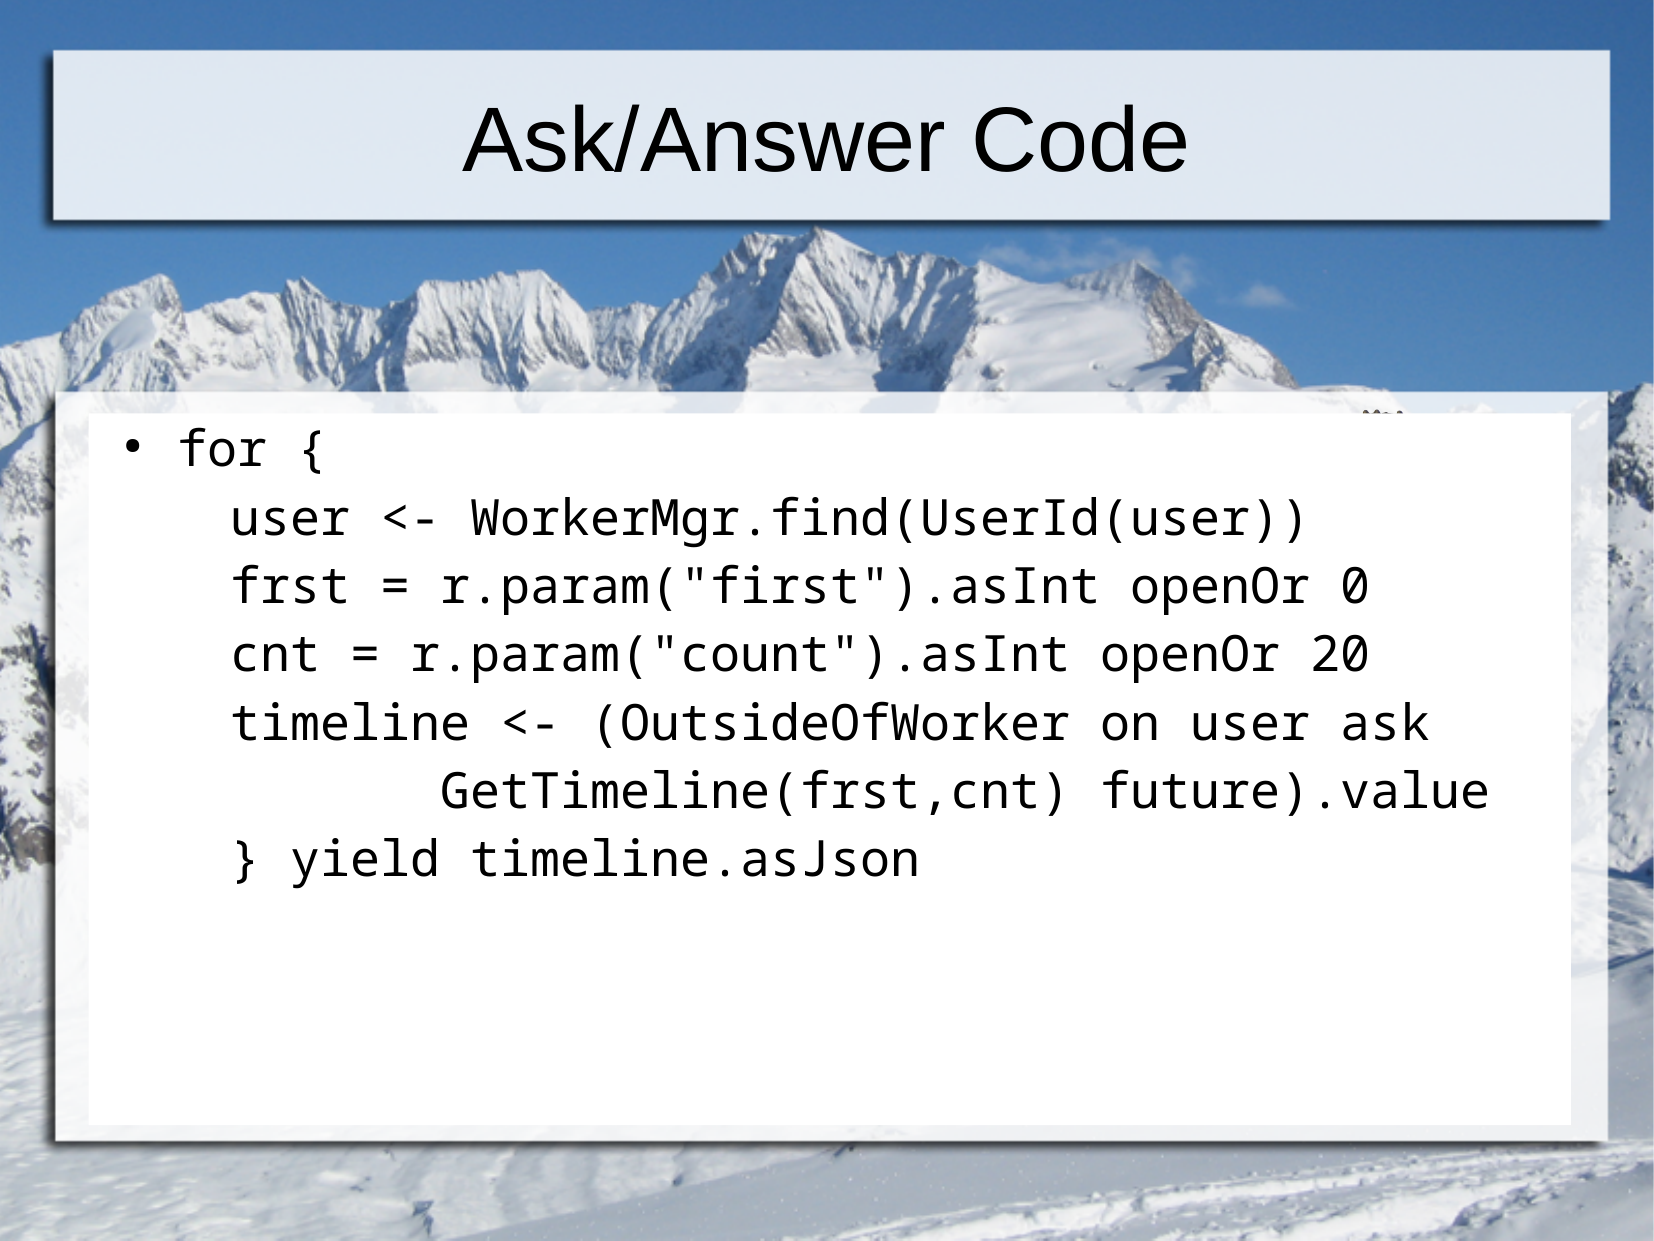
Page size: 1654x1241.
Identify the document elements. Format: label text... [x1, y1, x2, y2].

list for { user <- WorkerMgr.find(UserId(user)) frst = r.param("first").asInt openOr 0 cnt = r.param("count").asInt openOr 20 timeline <- (OutsideOfWorker on user ask GetTimeline(frst,cnt) future).value } yield timeline.asJson [88, 413, 1571, 1126]
title Ask/Answer Code [59, 61, 1595, 219]
picture [0, 0, 1654, 1241]
